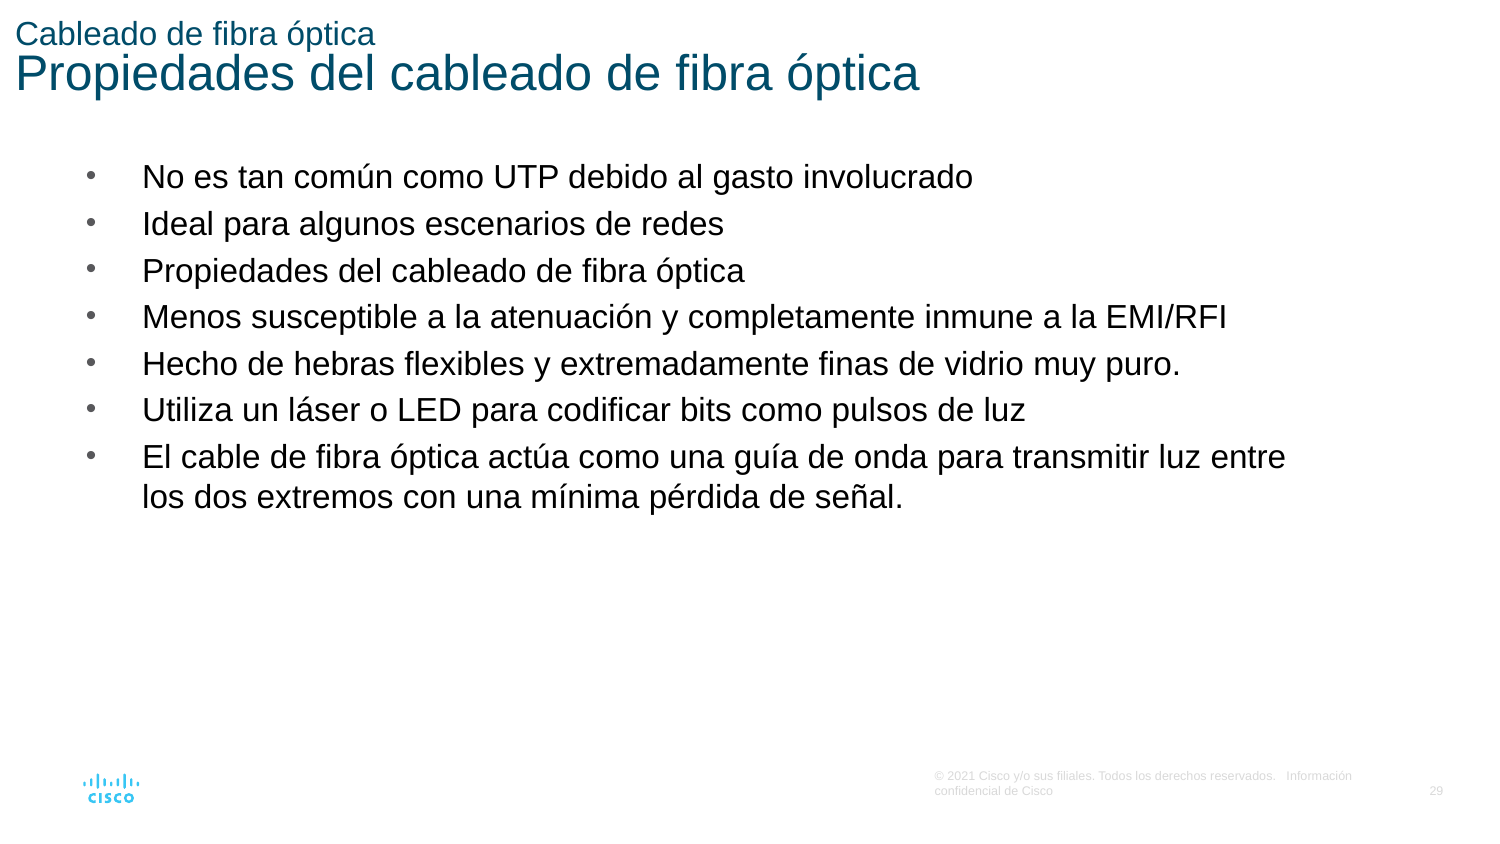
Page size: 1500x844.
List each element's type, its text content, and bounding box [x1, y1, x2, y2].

list No es tan común como UTP debido al gasto involucrado Ideal para algunos escenarios de redes Propiedades del cableado de fibra óptica Menos susceptible a la atenuación y completamente inmune a la EMI/RFI Hecho de hebras flexibles y extremadamente finas de vidrio muy puro. Utiliza un láser o LED para codificar bits como pulsos de luz El cable de fibra óptica actúa como una guía de onda para transmitir luz entre los dos extremos con una mínima pérdida de señal. [70, 147, 1343, 724]
title Cableado de fibra óptica Propiedades del cableado de fibra óptica [0, 0, 1369, 121]
